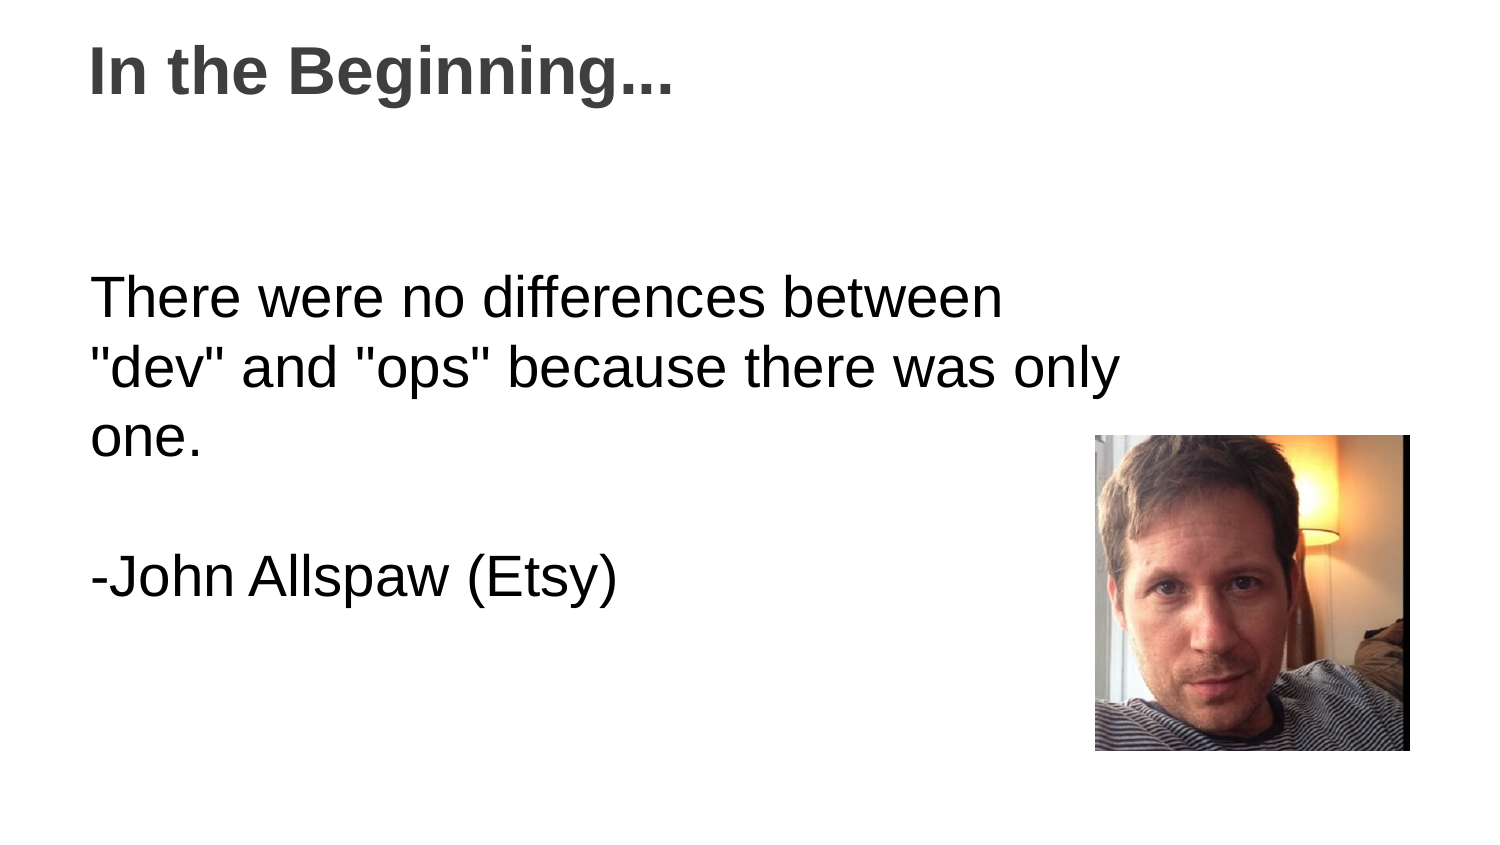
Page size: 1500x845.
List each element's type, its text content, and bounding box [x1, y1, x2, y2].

title In the Beginning... [73, 19, 1424, 116]
picture [1095, 435, 1411, 751]
text_box There were no differences between "dev" and "ops" because there was only one. -John Allspaw (Etsy) [74, 251, 1160, 650]
